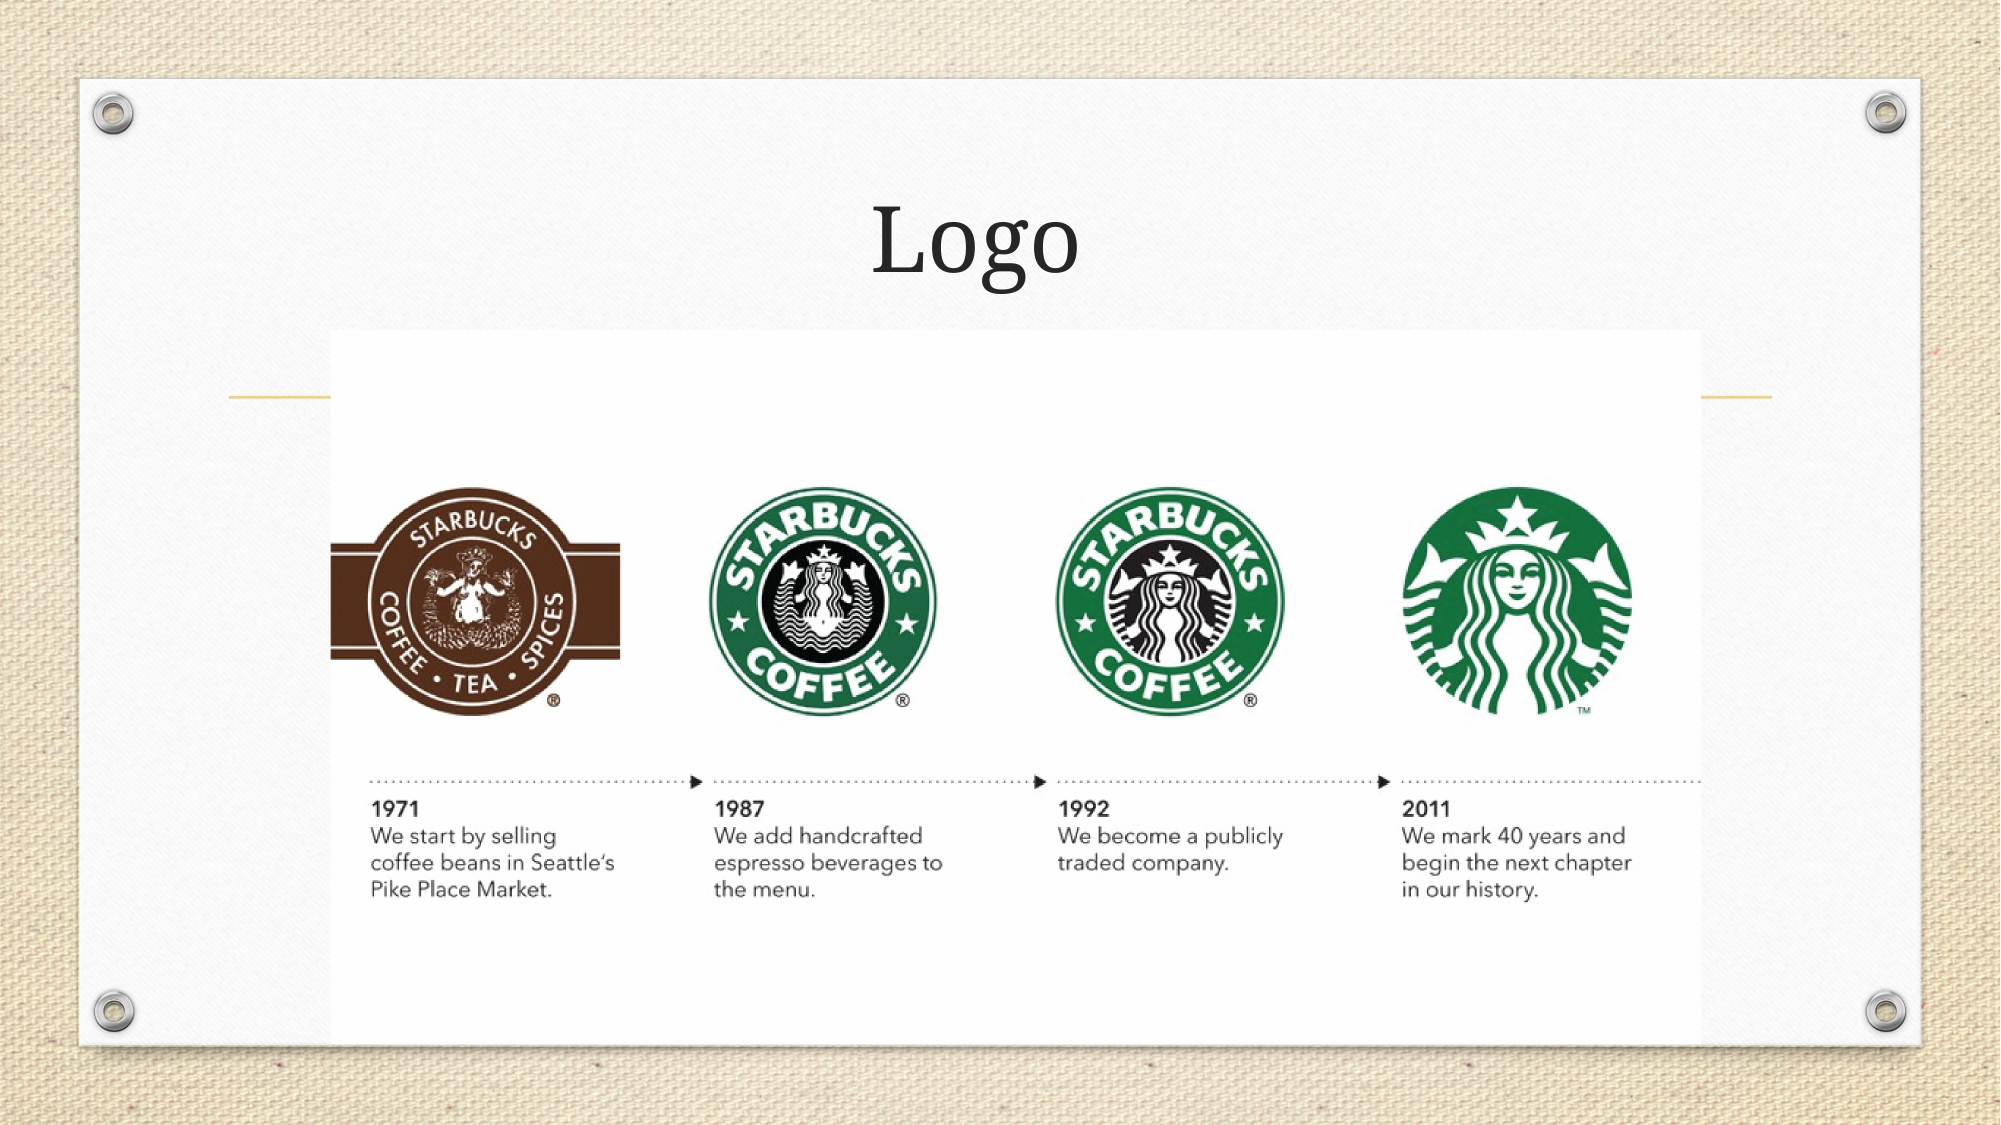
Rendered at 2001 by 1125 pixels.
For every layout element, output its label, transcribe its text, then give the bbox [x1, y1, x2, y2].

picture [0, 0, 2001, 1125]
title Logo [200, 128, 1776, 343]
